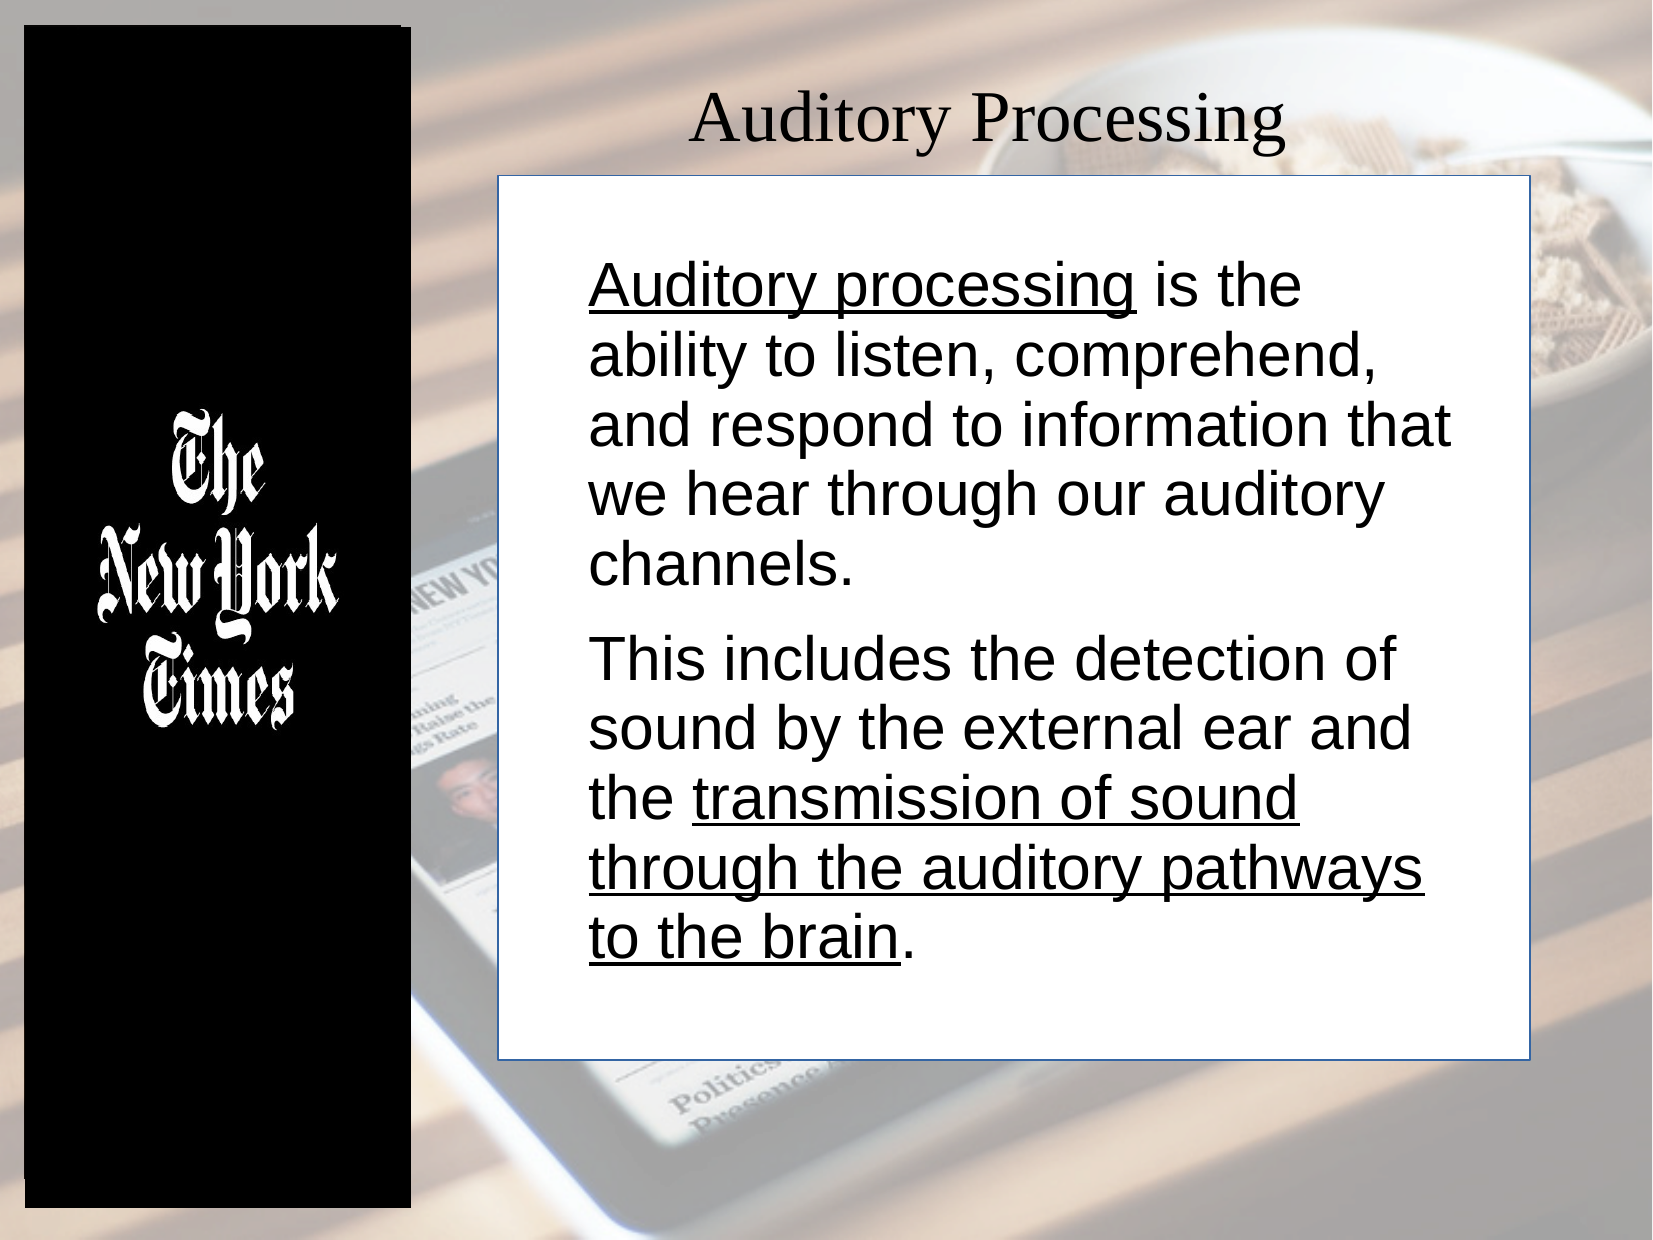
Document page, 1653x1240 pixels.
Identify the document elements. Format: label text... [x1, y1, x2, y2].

text_box Auditory Processing [681, 68, 1653, 166]
picture [0, 0, 1653, 1240]
text_box Auditory processing is the ability to listen, comprehend, and respond to information that we hear through our auditory channels. This includes the detection of sound by the external ear and the transmission of sound through the auditory pathways to the brain. [581, 243, 1481, 981]
